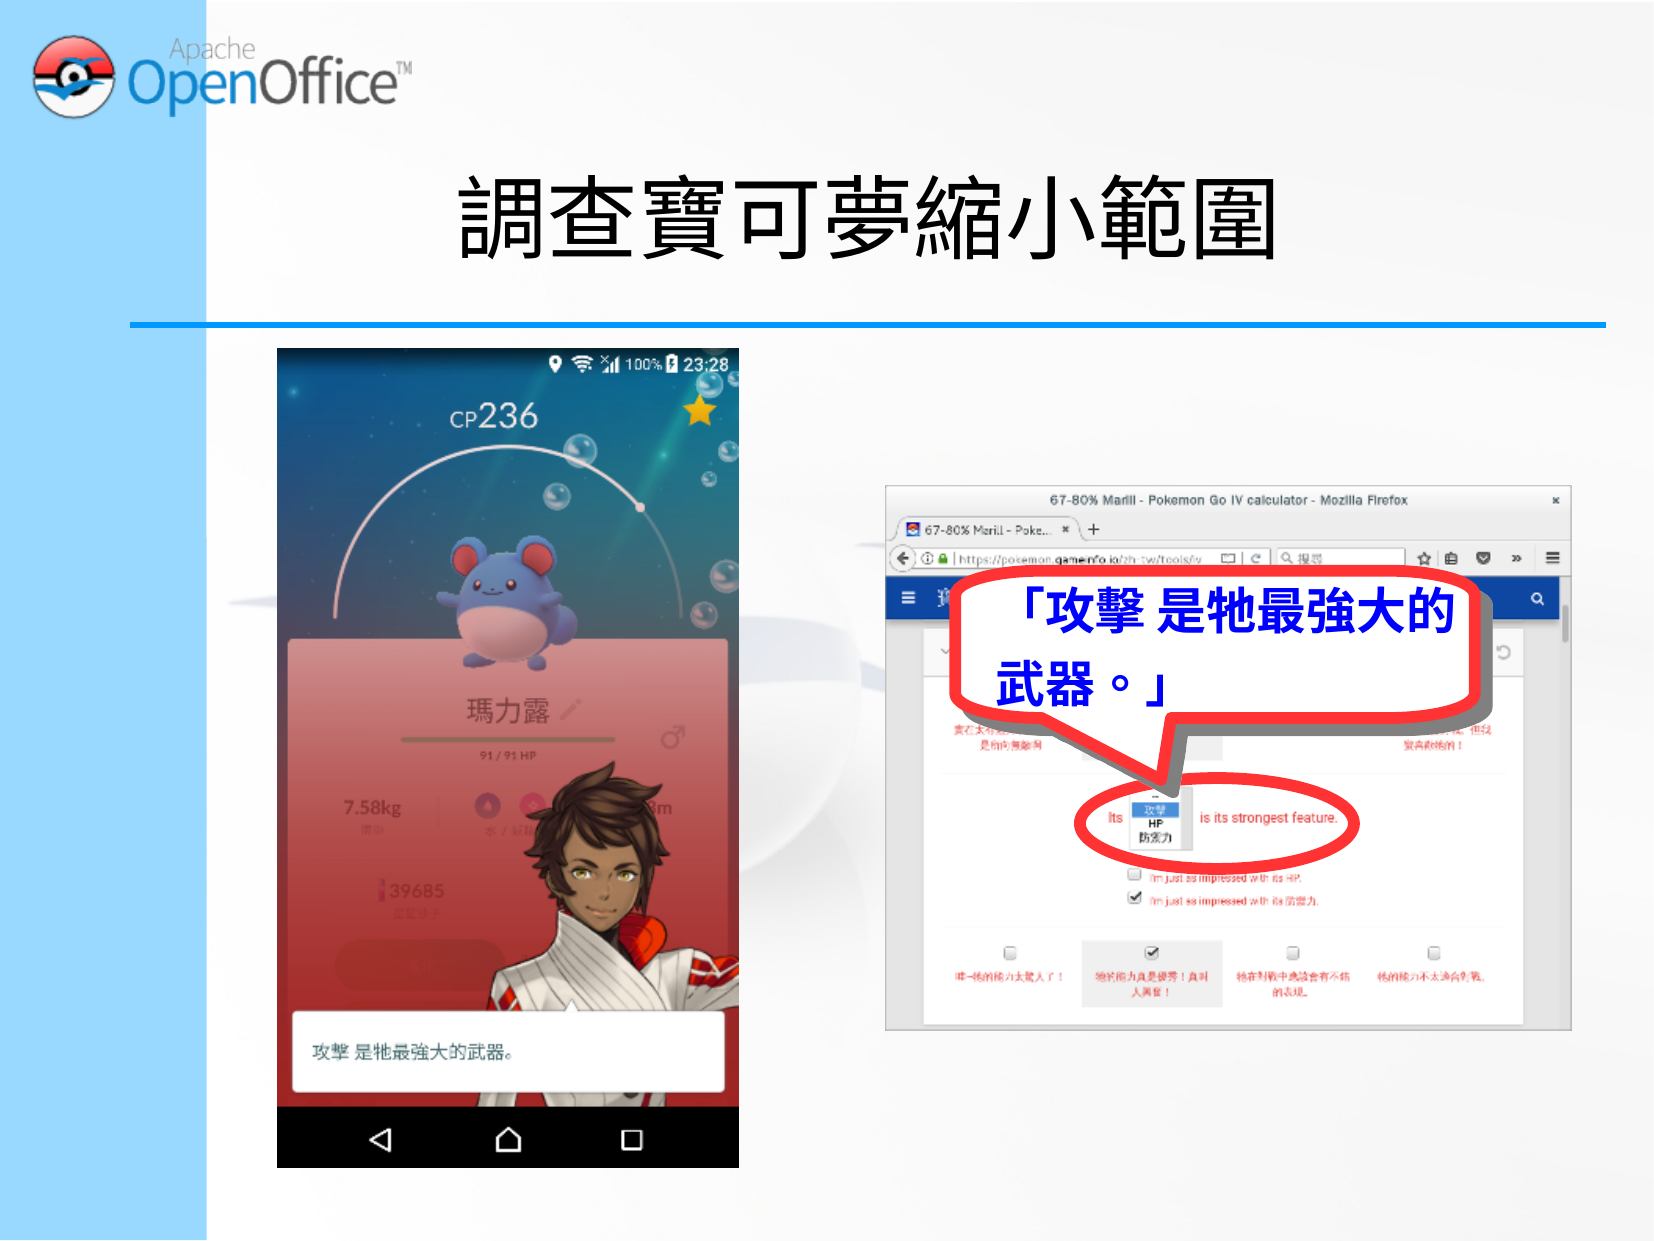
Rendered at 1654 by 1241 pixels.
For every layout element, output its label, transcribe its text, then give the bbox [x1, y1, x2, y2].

text_box 「攻擊 是牠最強大的 武器。」 [955, 570, 1475, 780]
picture [31, 2, 1654, 1241]
title 調查寶可夢縮小範圍 [165, 108, 1571, 316]
